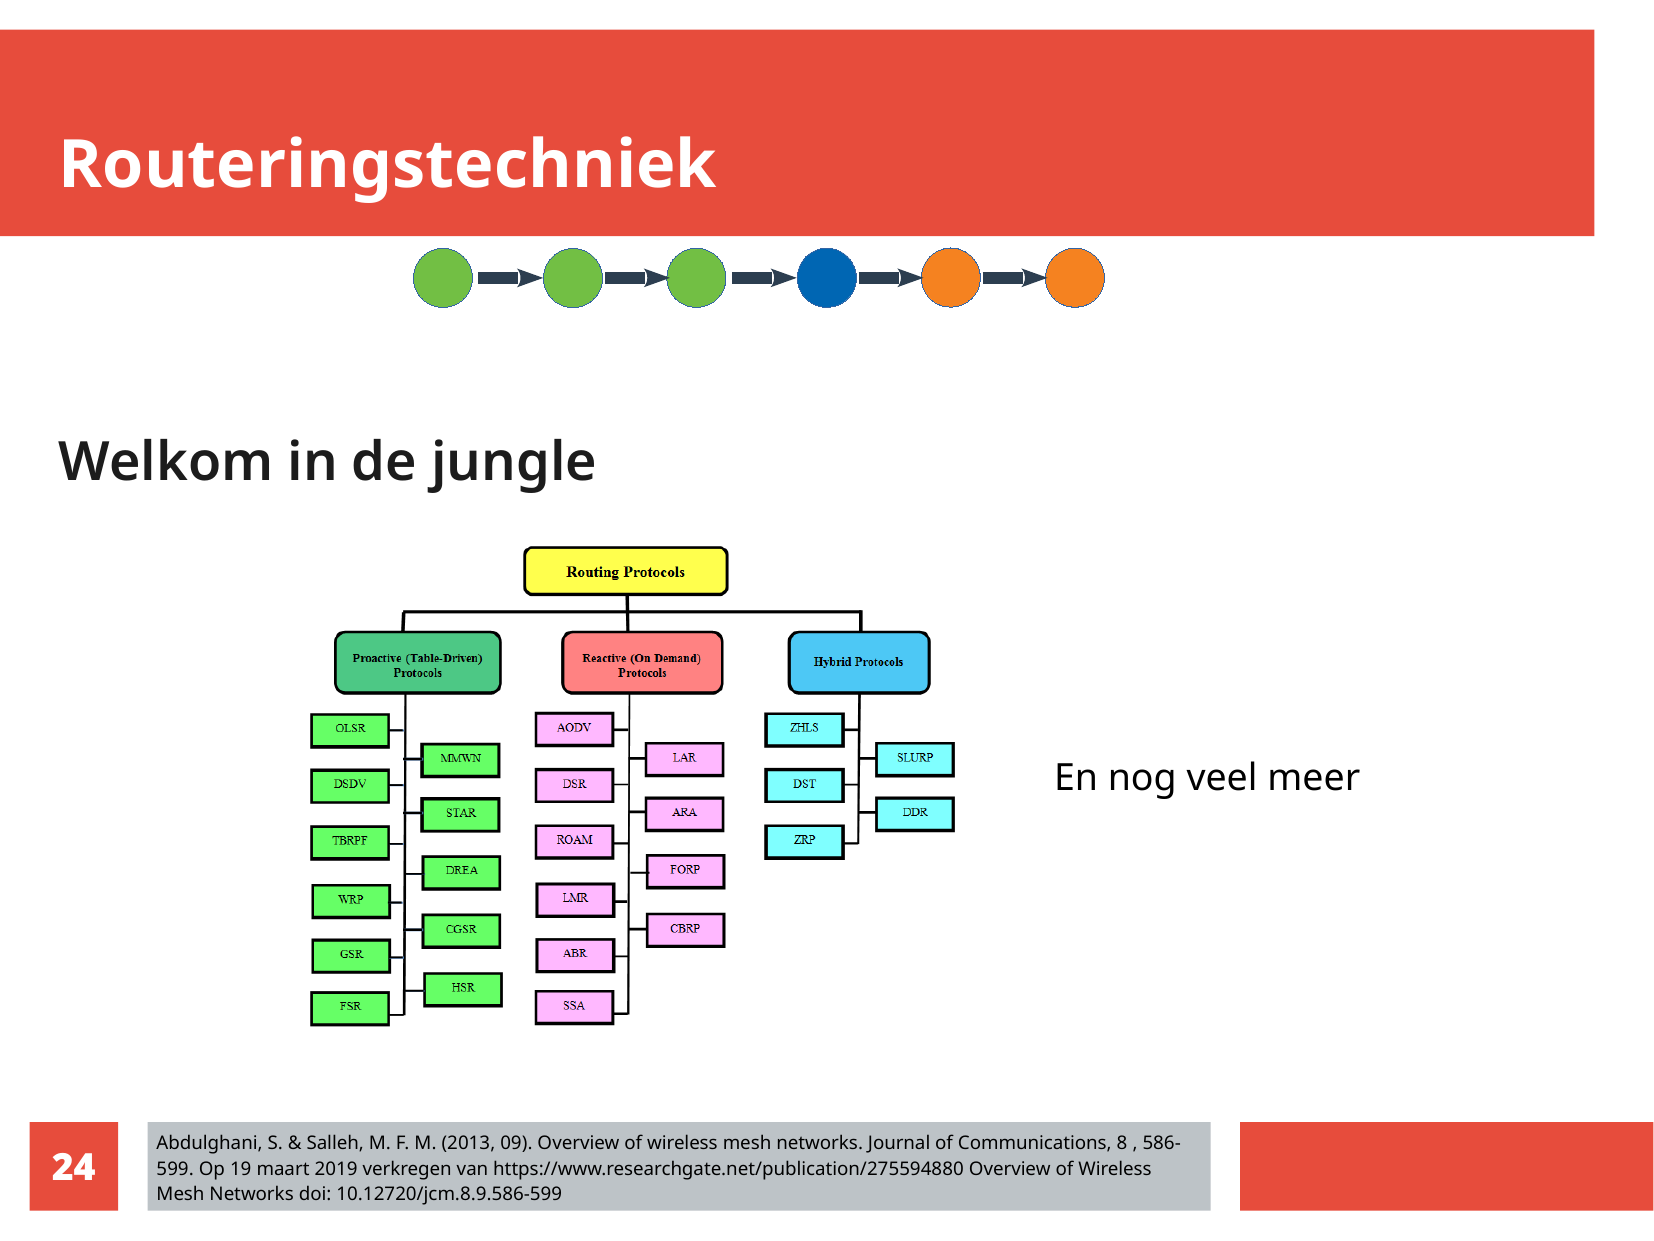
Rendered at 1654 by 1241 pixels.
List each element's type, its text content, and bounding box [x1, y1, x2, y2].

list Welkom in de jungle [59, 324, 1565, 1093]
text_box En nog veel meer [1039, 743, 1489, 802]
picture [307, 543, 957, 1027]
text_box Abdulghani, S. & Salleh, M. F. M. (2013, 09). Overview of wireless mesh networks. Journal of Communications, 8 , 586-599. Op 19 maart 2019 verkregen van https://www.researchgate.net/publication/275594880 Overview of Wireless Mesh Networks doi: 10.12720/jcm.8.9.586-599 [141, 1122, 1205, 1234]
text_box [921, 247, 981, 308]
text_box [413, 248, 473, 308]
text_box [666, 248, 726, 308]
text_box [797, 248, 857, 308]
text_box [1045, 248, 1105, 308]
text_box [543, 248, 603, 308]
title Routeringstechniek [59, 59, 1595, 207]
